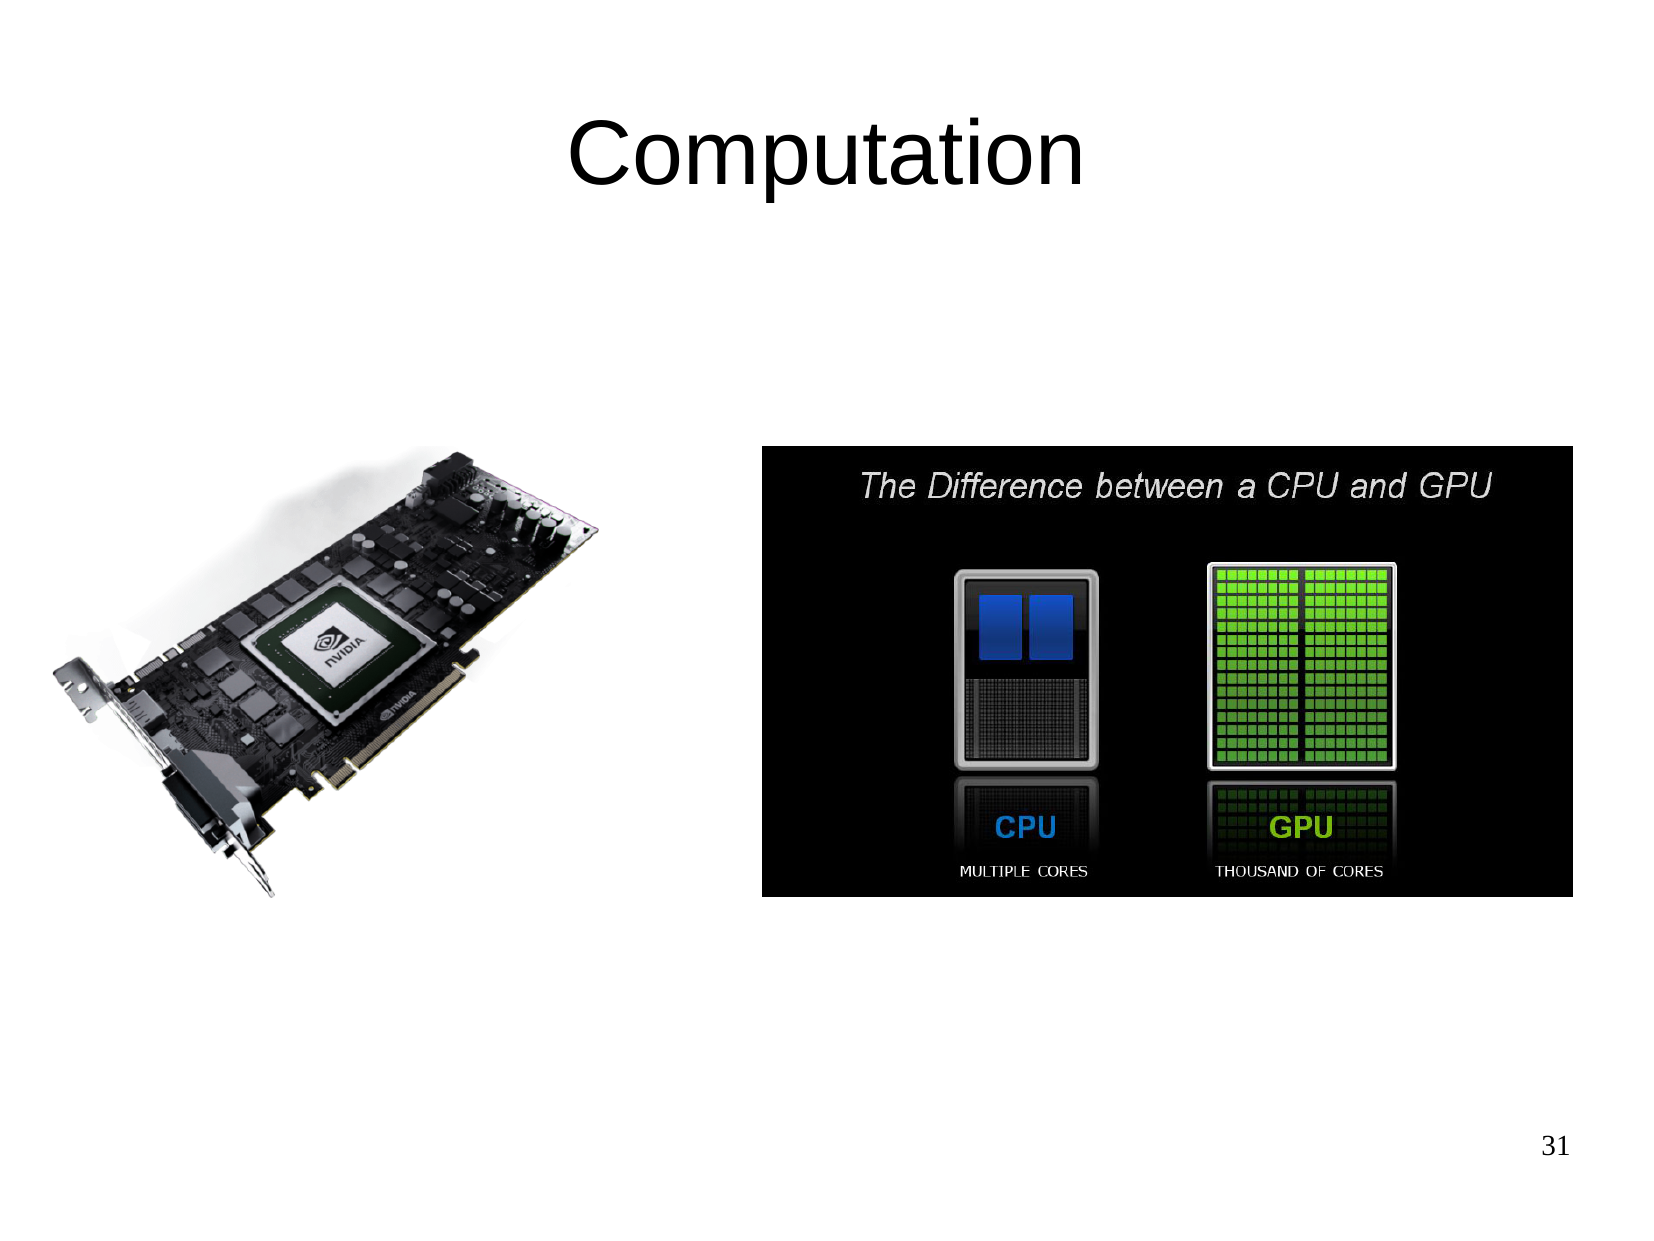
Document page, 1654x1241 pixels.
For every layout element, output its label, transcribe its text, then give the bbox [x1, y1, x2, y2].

picture [762, 446, 1573, 897]
picture [43, 446, 599, 898]
title Computation [82, 49, 1571, 257]
